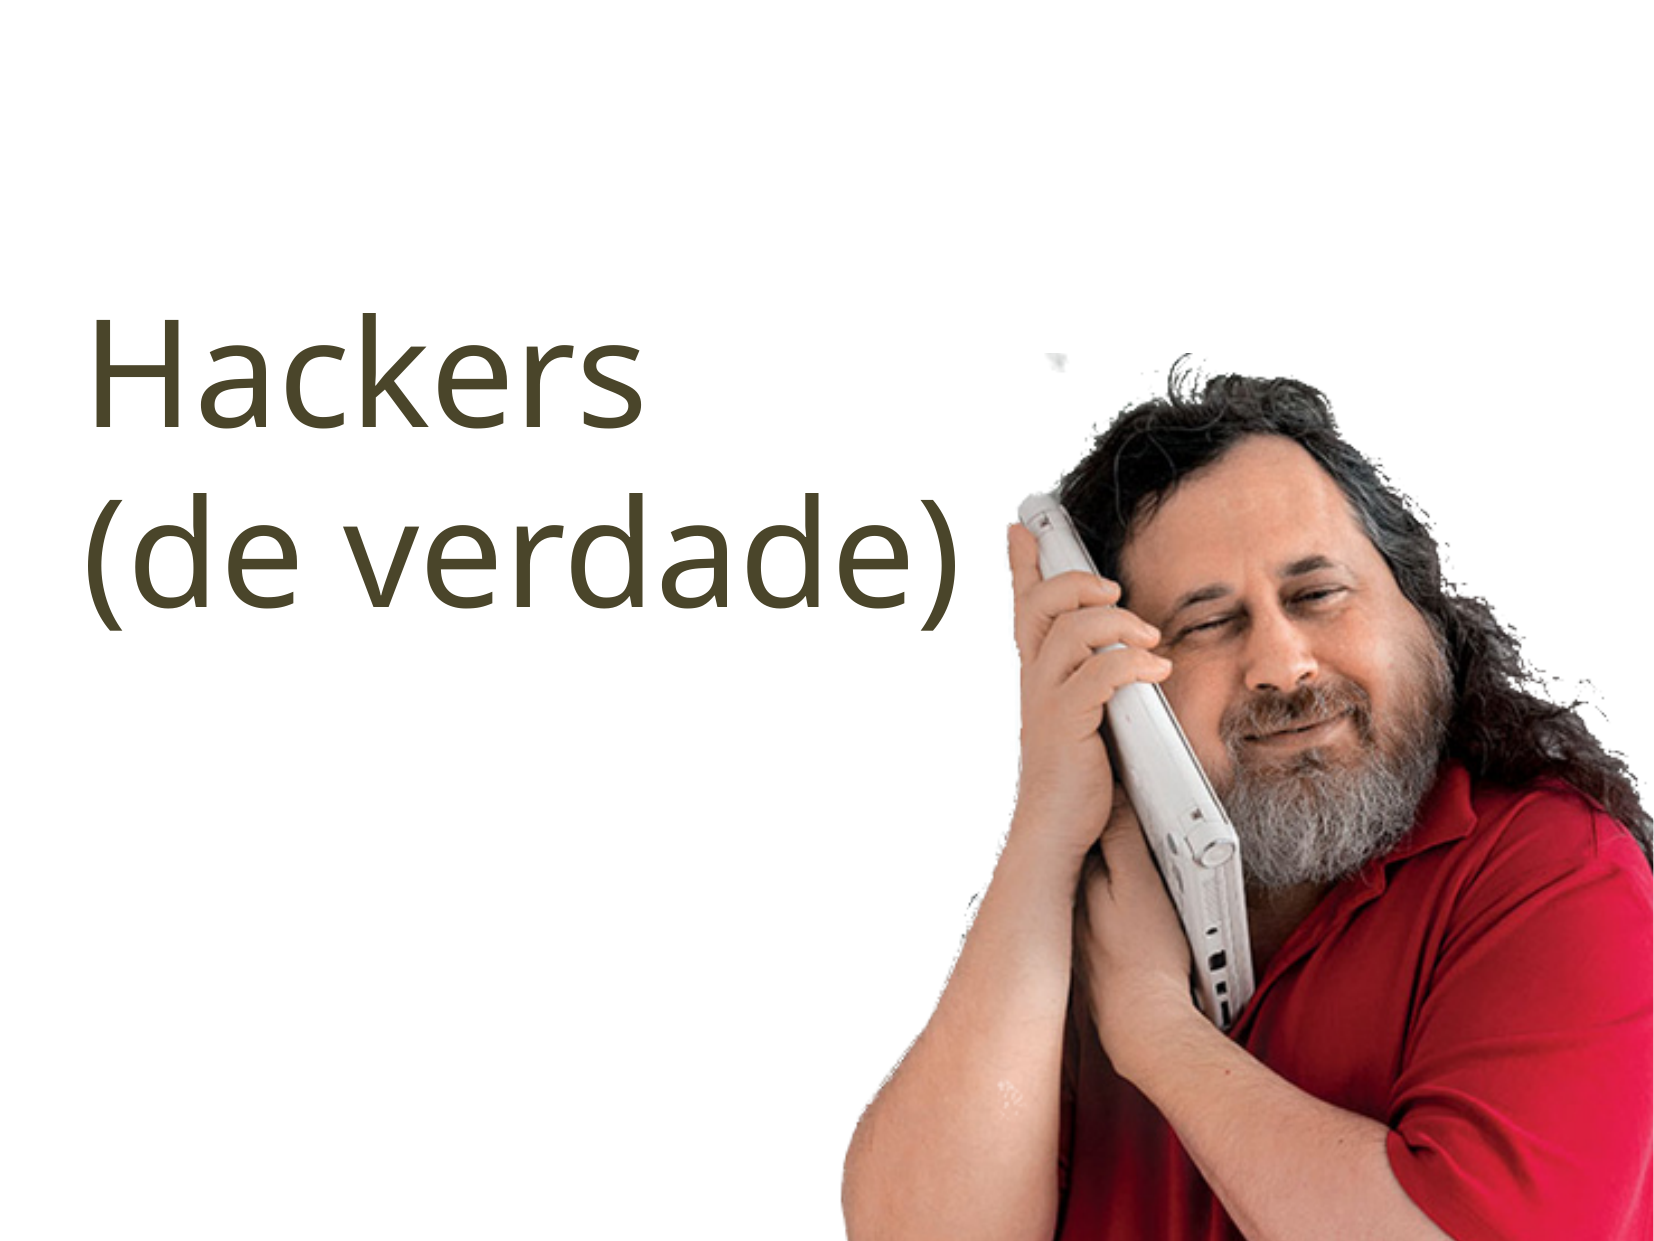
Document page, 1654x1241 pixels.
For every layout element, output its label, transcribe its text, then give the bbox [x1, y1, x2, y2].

title Hackers (de verdade) [82, 353, 779, 561]
picture [779, 353, 1654, 1241]
